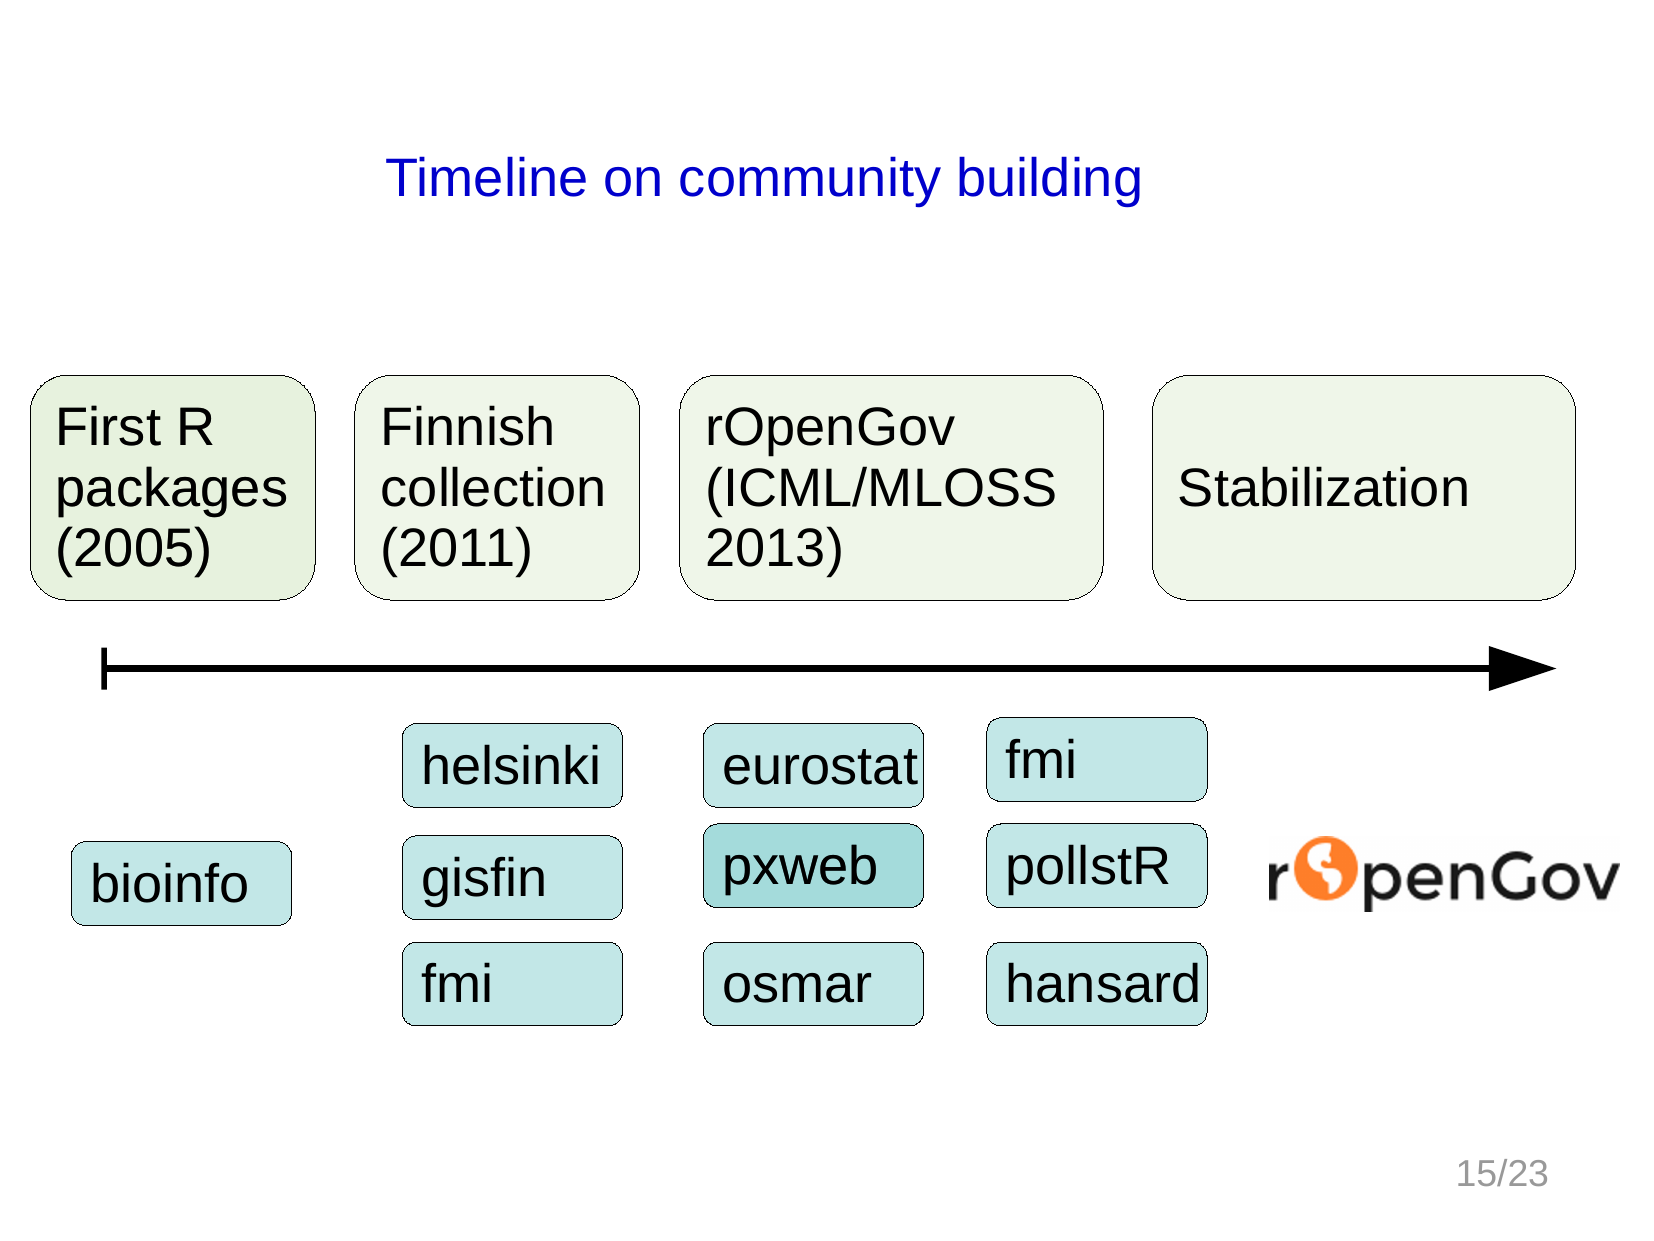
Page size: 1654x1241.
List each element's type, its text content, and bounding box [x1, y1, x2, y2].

text_box gisfin [402, 835, 623, 920]
text_box fmi [402, 942, 623, 1026]
text_box hansard [986, 942, 1208, 1026]
text_box First R packages (2005) [30, 375, 316, 601]
text_box pollstR [986, 823, 1208, 908]
text_box rOpenGov (ICML/MLOSS 2013) [679, 375, 1104, 601]
picture [1269, 836, 1621, 912]
title Timeline on community building [385, 71, 1225, 285]
text_box Finnish collection (2011) [354, 375, 640, 601]
text_box fmi [986, 717, 1208, 802]
text_box pxweb [703, 823, 924, 908]
text_box eurostat [703, 723, 924, 808]
text_box bioinfo [71, 841, 292, 926]
text_box helsinki [402, 723, 623, 808]
text_box <number>/23 [1440, 1144, 1654, 1216]
text_box osmar [703, 942, 924, 1026]
text_box Stabilization [1152, 375, 1576, 601]
